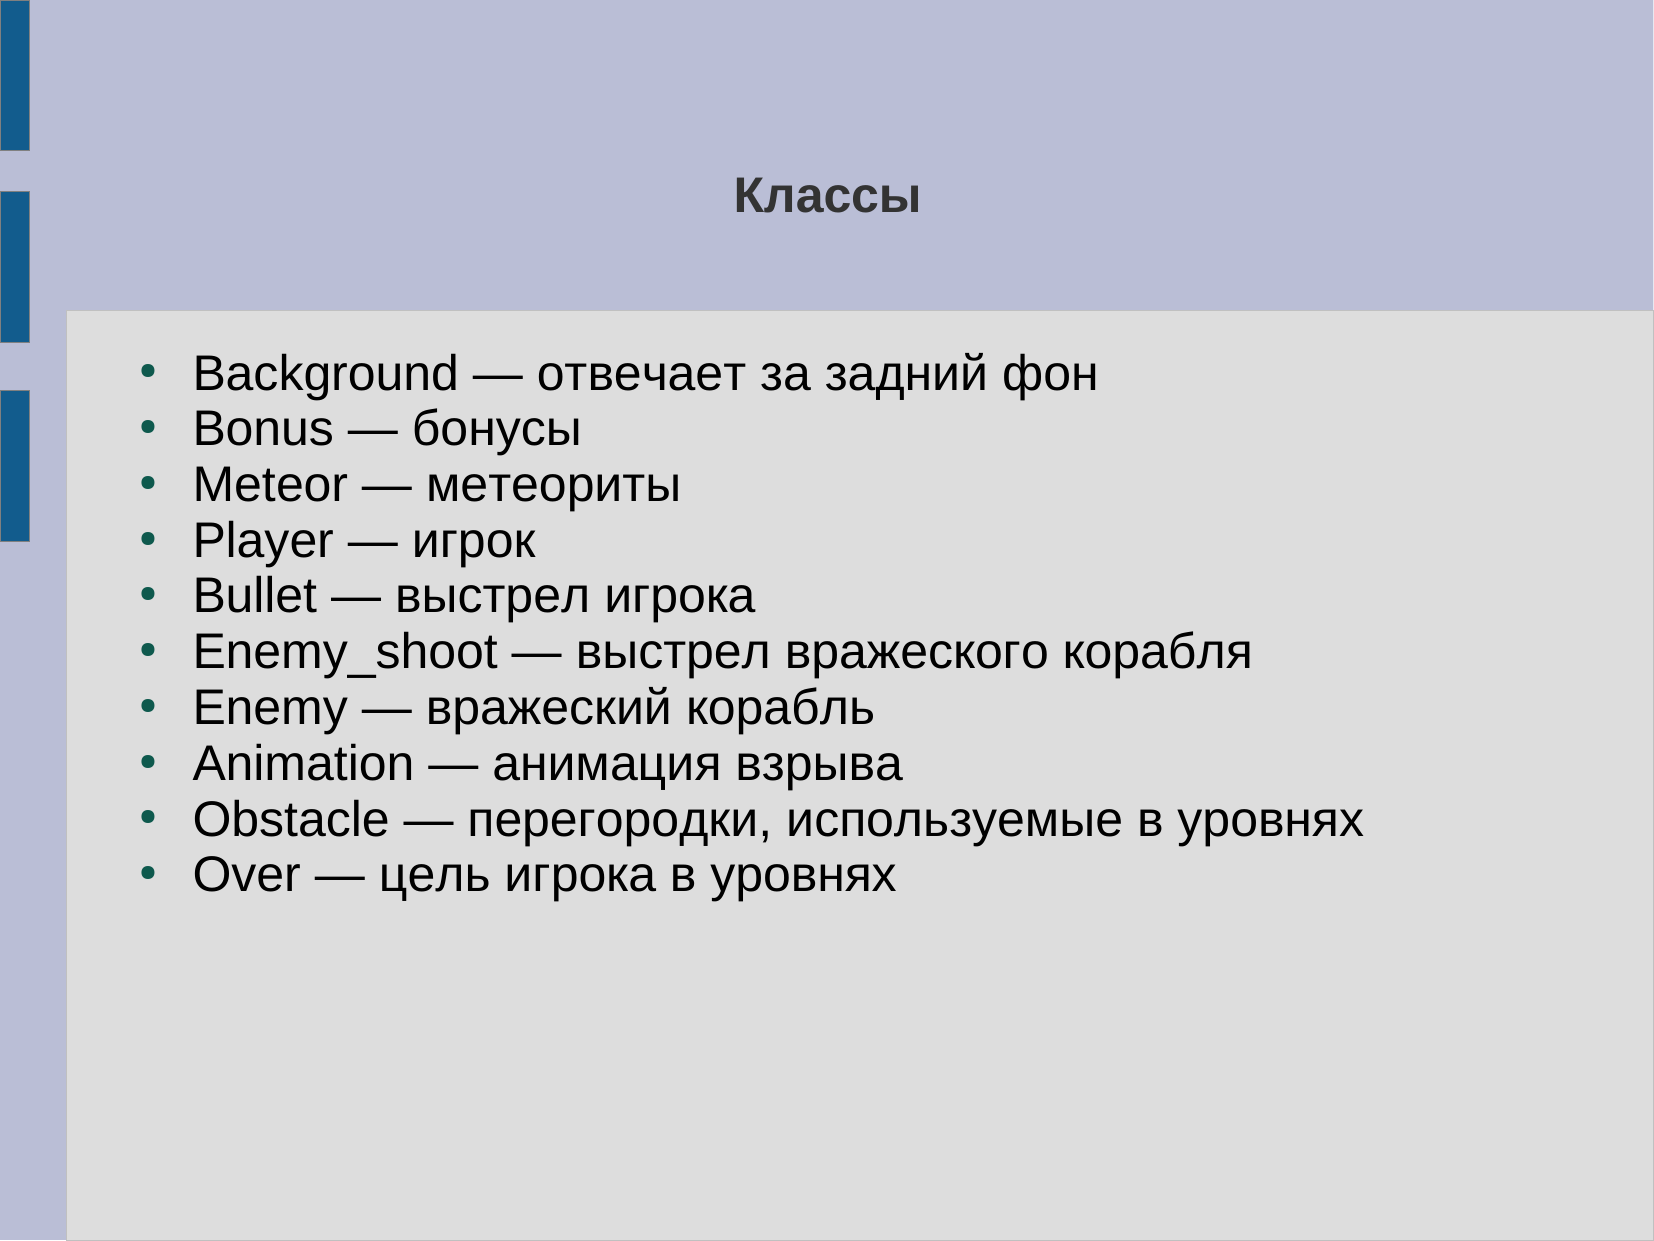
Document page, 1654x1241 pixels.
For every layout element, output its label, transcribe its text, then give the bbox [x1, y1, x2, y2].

title Классы [121, 91, 1534, 299]
list Background — отвечает за задний фон Bonus — бонусы Meteor — метеориты Player — игрок Bullet — выстрел игрока Enemy_shoot — выстрел вражеского корабля Enemy — вражеский корабль Animation — анимация взрыва Obstacle — перегородки, используемые в уровнях Over — цель игрока в уровнях [121, 344, 1534, 1127]
